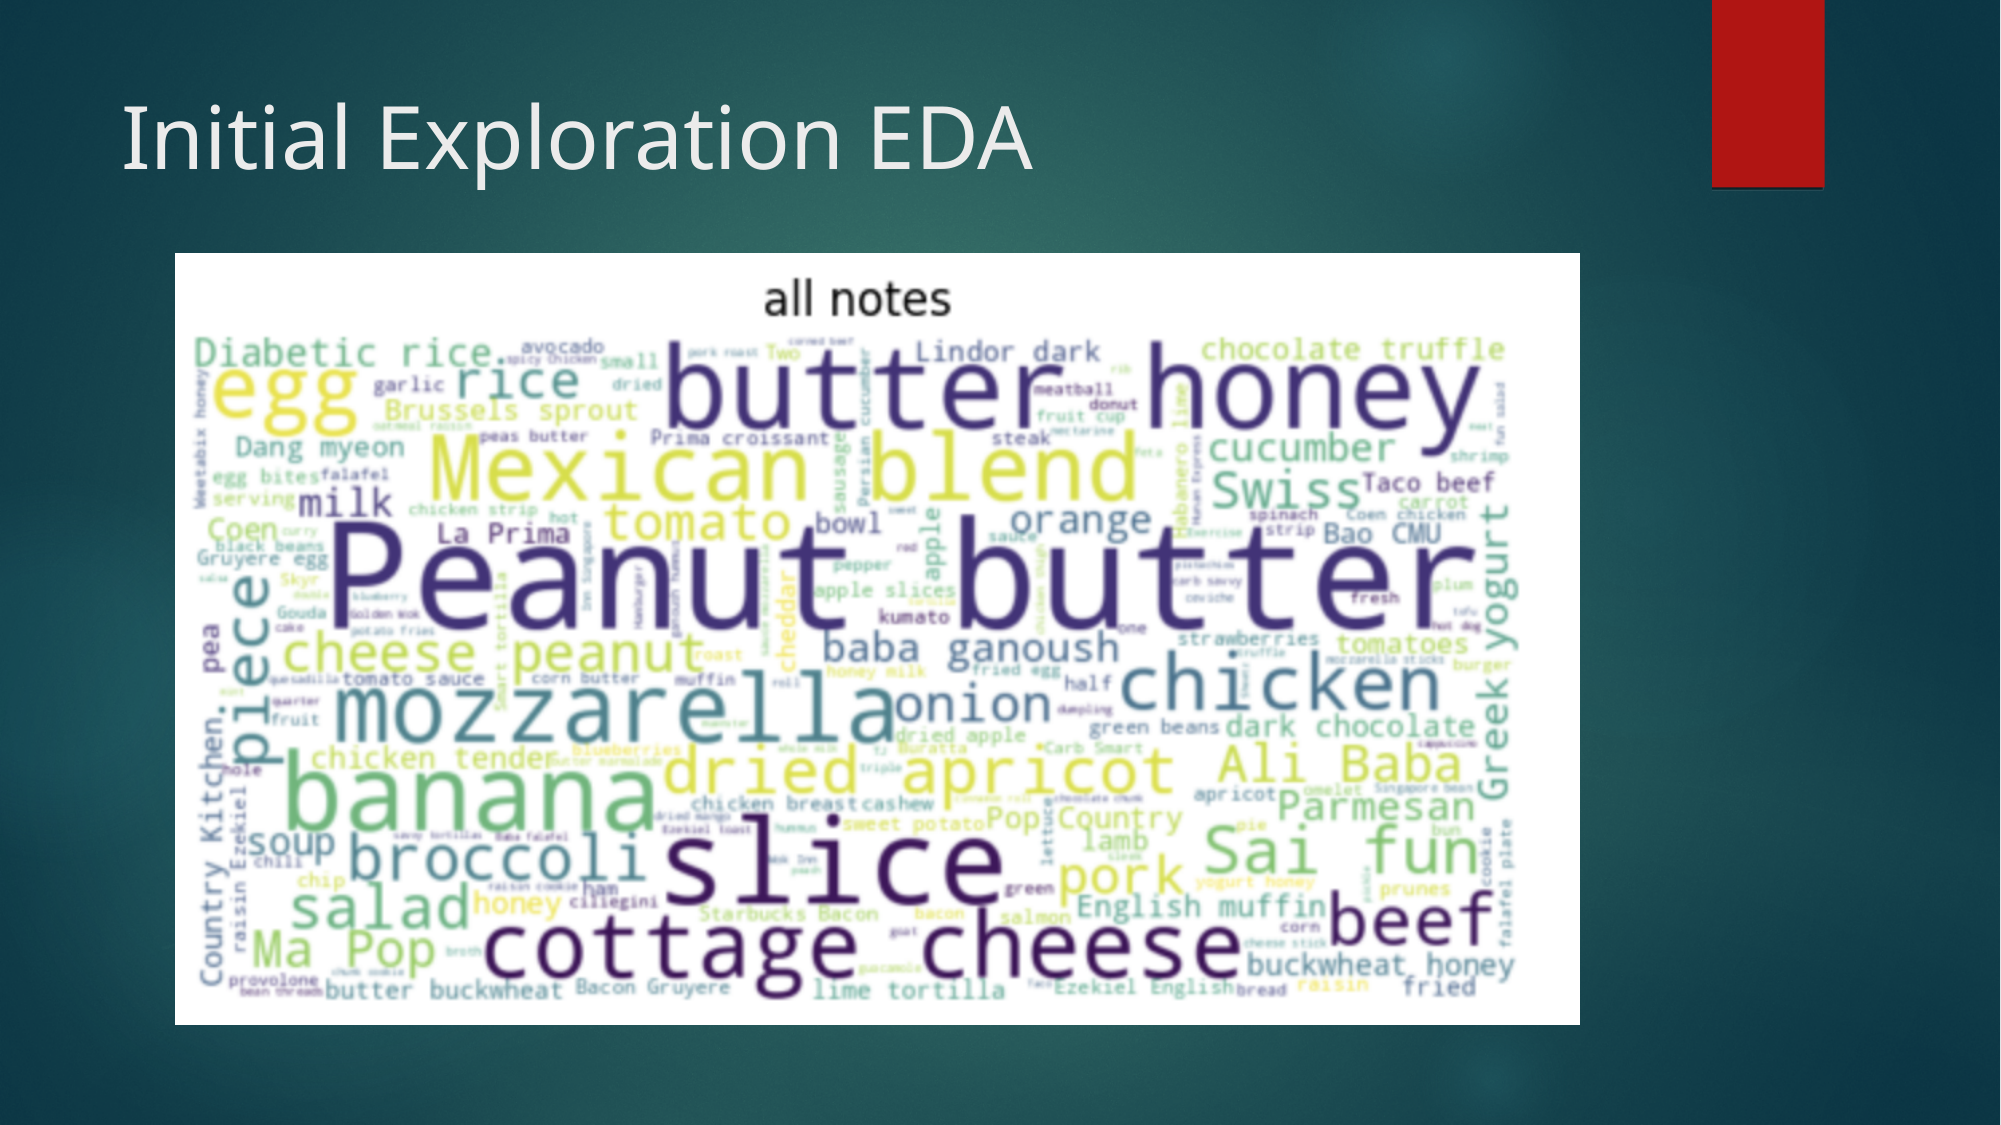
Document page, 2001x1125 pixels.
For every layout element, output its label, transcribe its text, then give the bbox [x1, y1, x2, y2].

picture [0, 0, 2001, 1125]
title Initial Exploration EDA [106, 74, 1649, 304]
